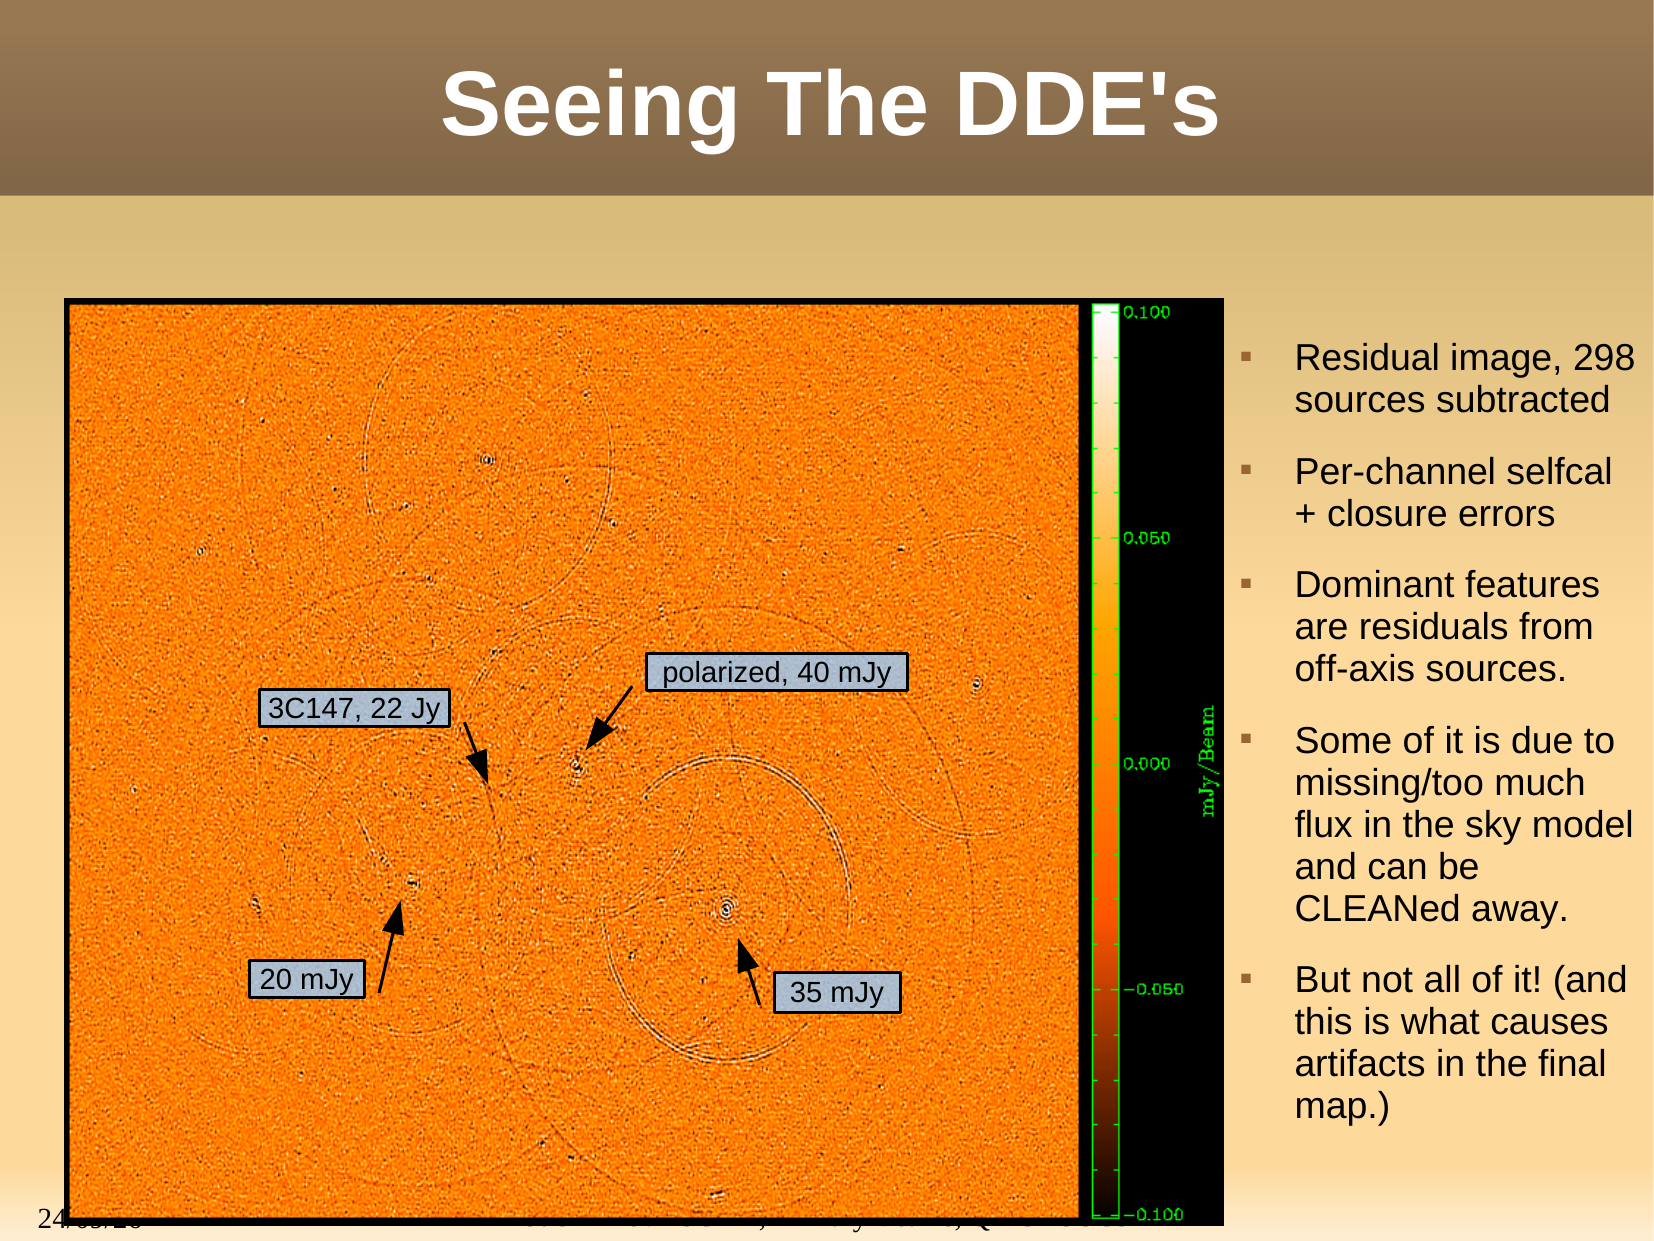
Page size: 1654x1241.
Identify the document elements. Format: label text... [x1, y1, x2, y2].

text_box 3C147, 22 Jy [259, 690, 450, 727]
picture [0, 0, 1654, 1241]
title Seeing The DDE's [125, 0, 1538, 208]
text_box 35 mJy [774, 972, 900, 1013]
text_box 20 mJy [249, 960, 364, 998]
list Residual image, 298 sources subtracted Per-channel selfcal + closure errors Dominant features are residuals from off-axis sources. Some of it is due to missing/too much flux in the sky model and can be CLEANed away. But not all of it! (and this is what causes artifacts in the final map.) [1223, 336, 1643, 1180]
text_box polarized, 40 mJy [647, 654, 907, 691]
